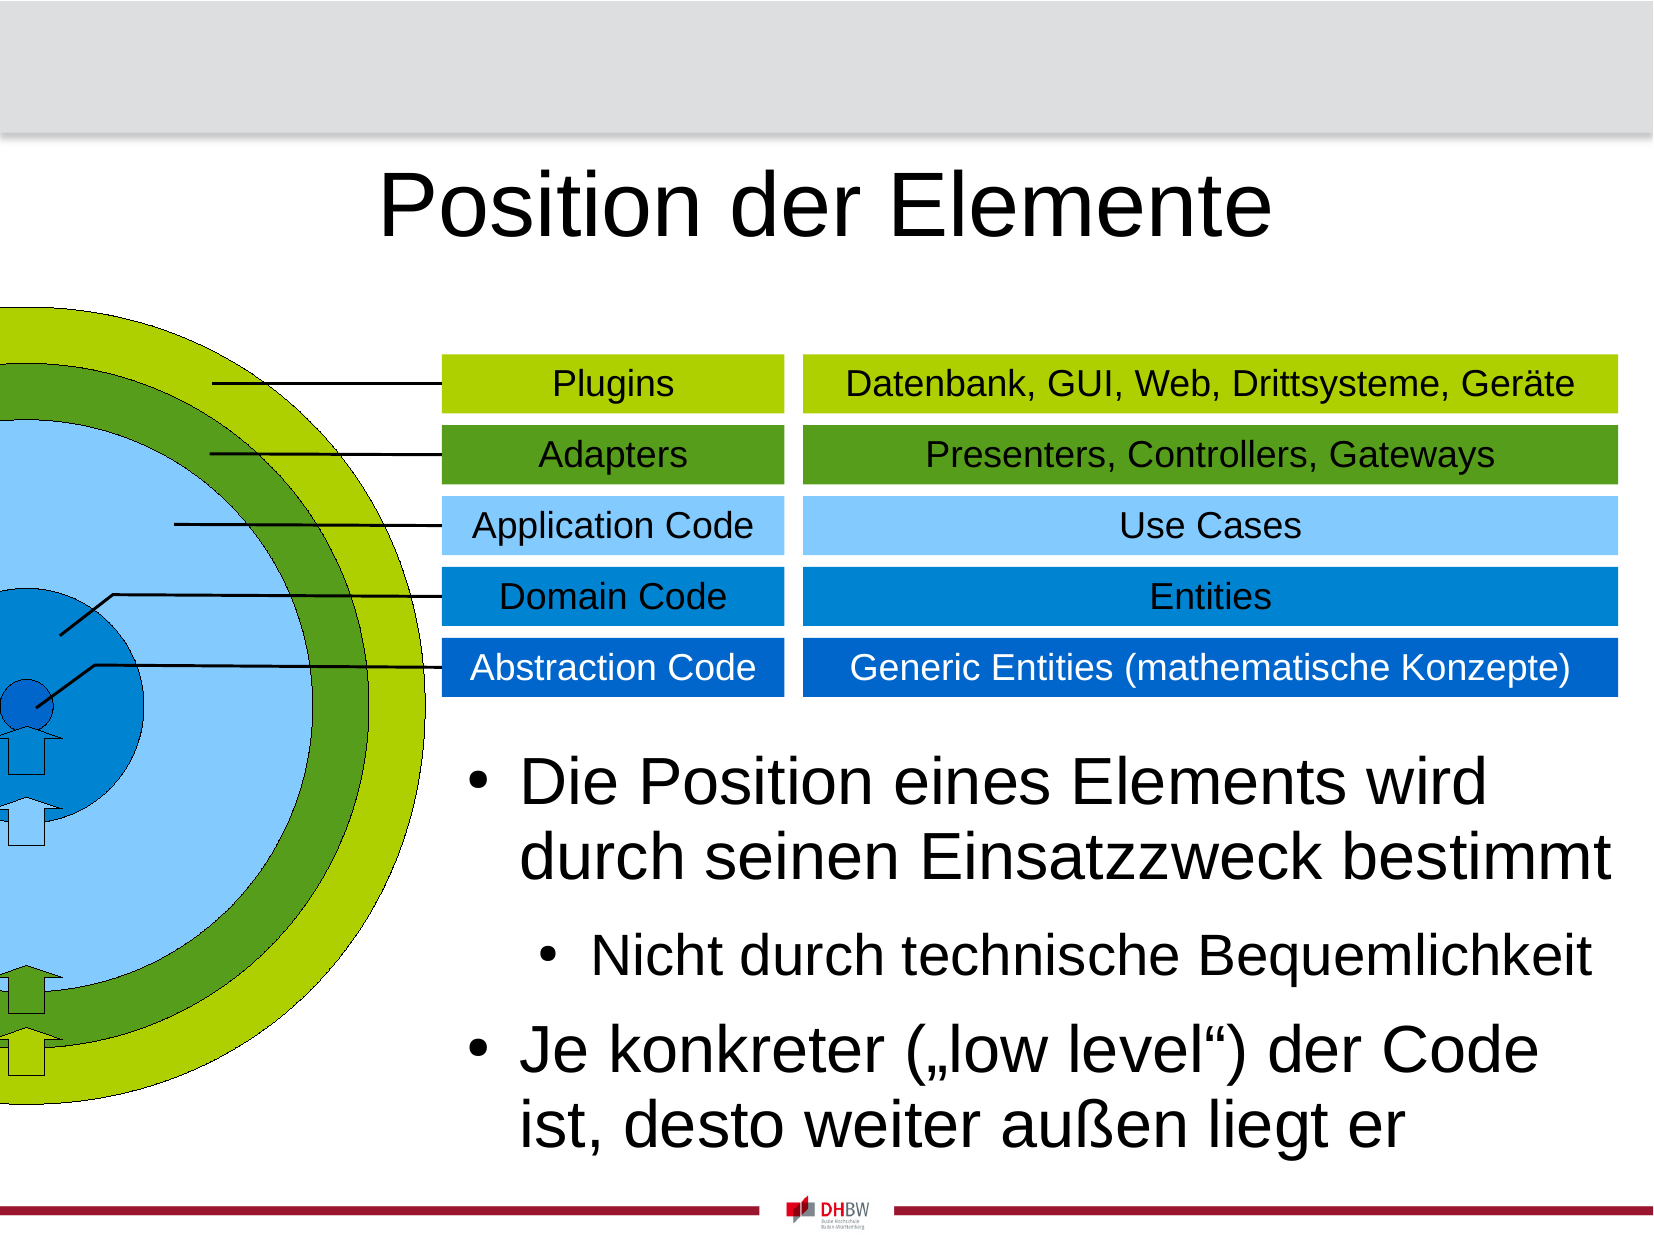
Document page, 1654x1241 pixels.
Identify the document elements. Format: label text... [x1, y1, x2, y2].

title Position der Elemente [82, 147, 1571, 257]
text_box Entities [803, 566, 1619, 626]
list Die Position eines Elements wird durch seinen Einsatzzweck bestimmt Nicht durch technische Bequemlichkeit Je konkreter („low level“) der Code ist, desto weiter außen liegt er [448, 744, 1619, 1241]
text_box Application Code [441, 496, 785, 556]
picture [0, 1, 1654, 1237]
text_box Adapters [441, 425, 785, 485]
text_box Presenters, Controllers, Gateways [803, 425, 1619, 485]
text_box Use Cases [803, 496, 1619, 556]
text_box Plugins [441, 354, 785, 414]
text_box Generic Entities (mathematische Konzepte) [803, 637, 1619, 697]
text_box Abstraction Code [441, 637, 785, 697]
picture [0, 1170, 448, 1237]
text_box Datenbank, GUI, Web, Drittsysteme, Geräte [803, 354, 1619, 414]
text_box [0, 259, 768, 1170]
text_box Domain Code [441, 566, 785, 626]
